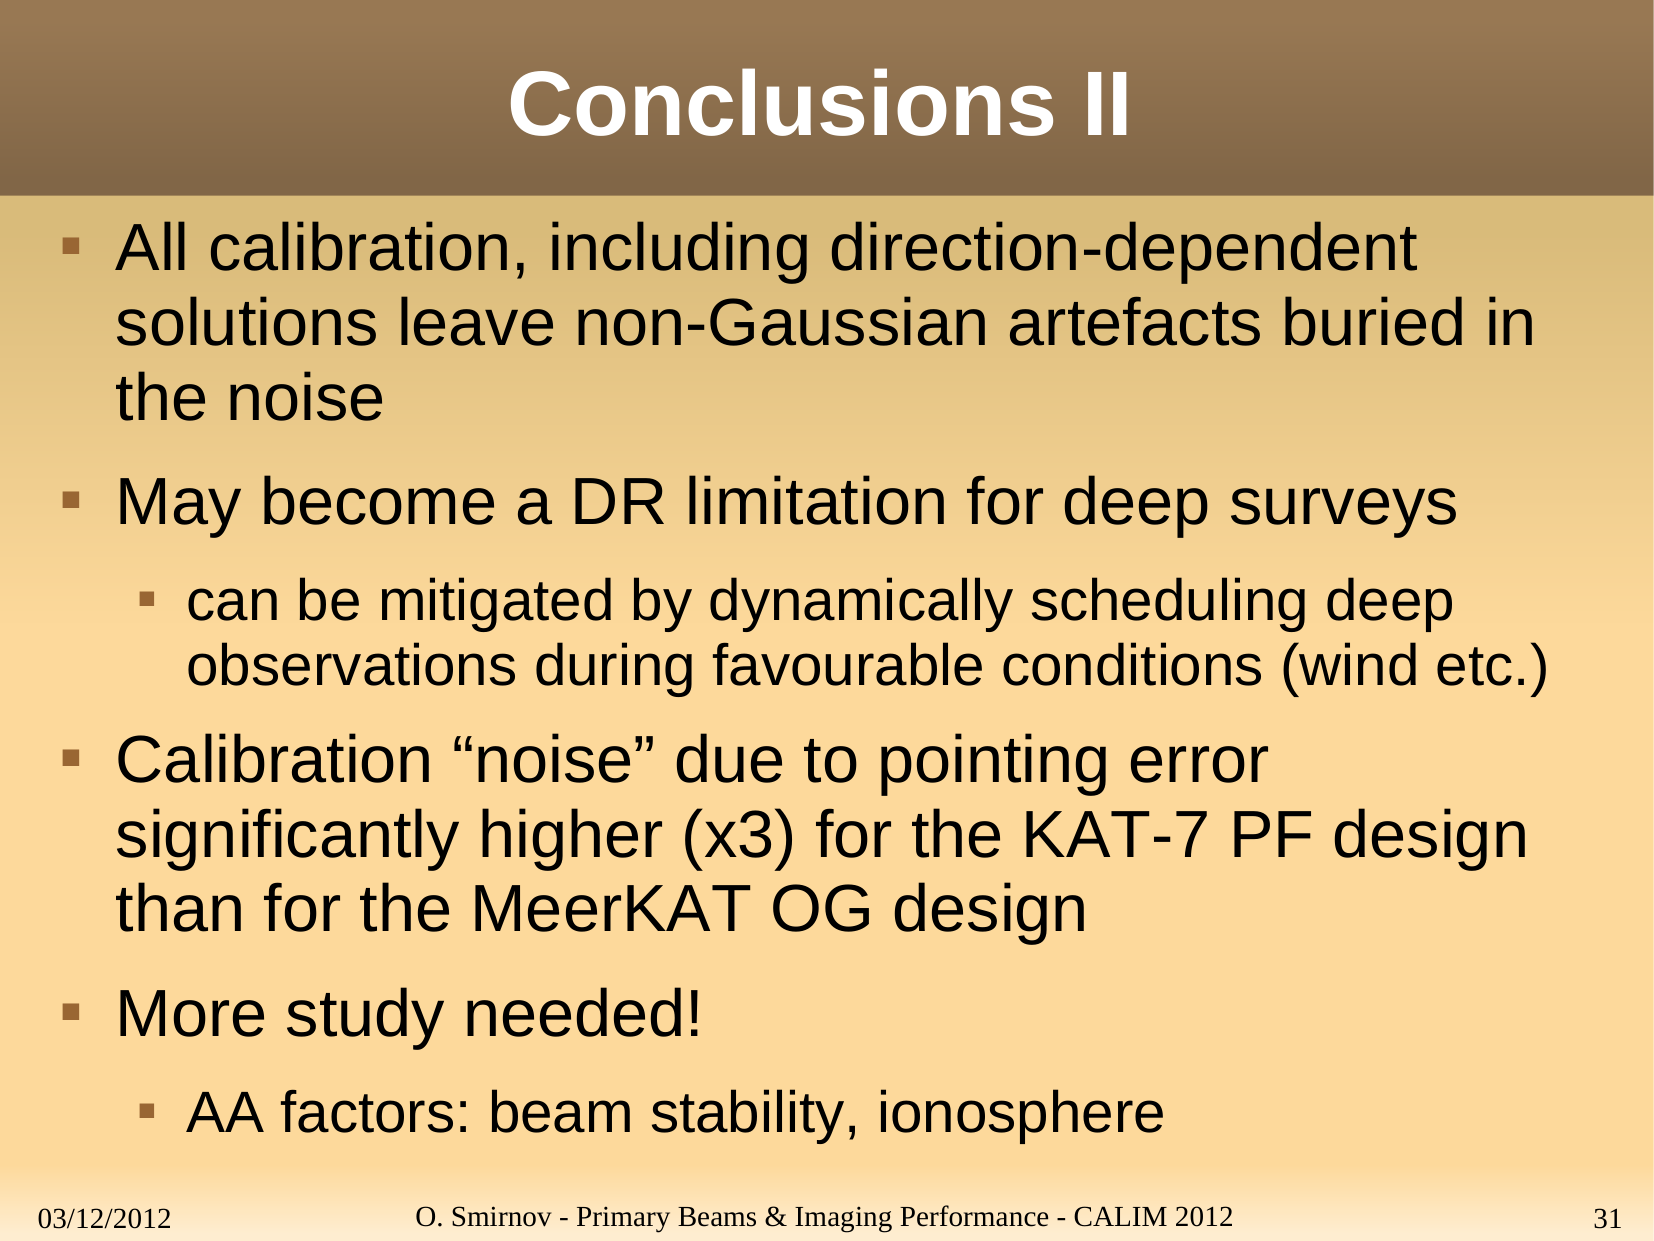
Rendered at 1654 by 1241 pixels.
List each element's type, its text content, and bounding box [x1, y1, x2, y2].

picture [0, 0, 1654, 1241]
list All calibration, including direction-dependent solutions leave non-Gaussian artefacts buried in the noise May become a DR limitation for deep surveys can be mitigated by dynamically scheduling deep observations during favourable conditions (wind etc.) Calibration “noise” due to pointing error significantly higher (x3) for the KAT-7 PF design than for the MeerKAT OG design More study needed! AA factors: beam stability, ionosphere [45, 210, 1621, 1145]
title Conclusions II [76, 0, 1565, 208]
